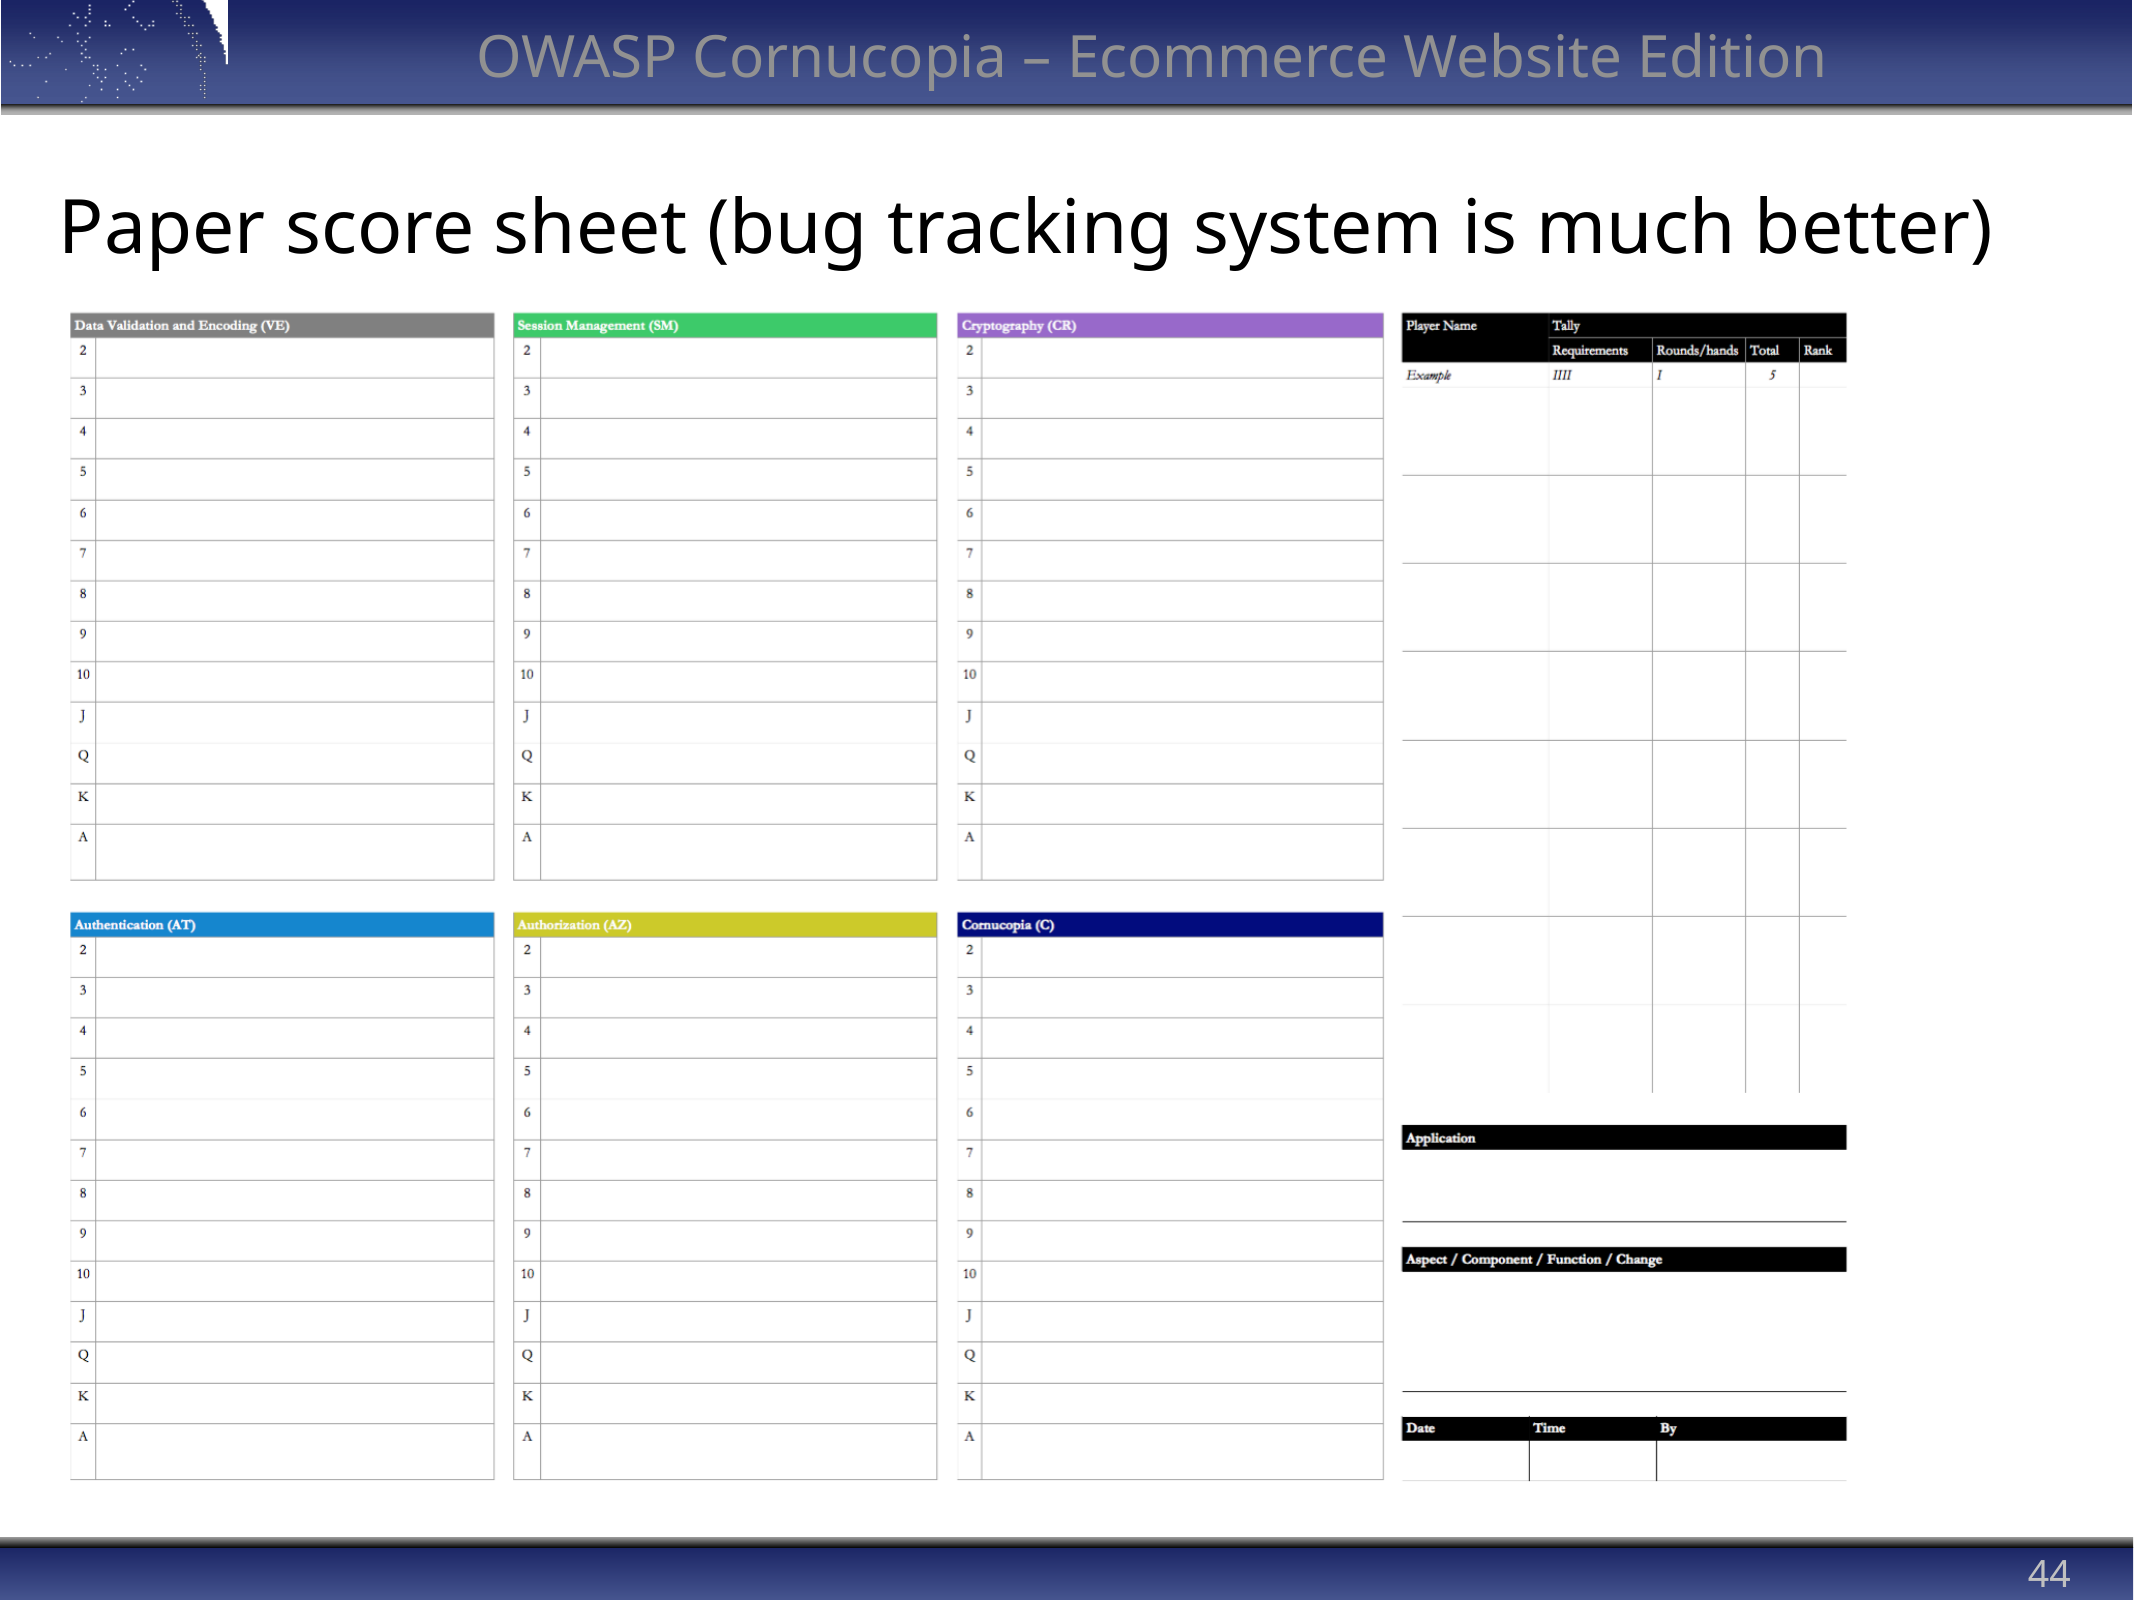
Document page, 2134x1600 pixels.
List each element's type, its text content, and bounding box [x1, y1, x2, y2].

title Paper score sheet (bug tracking system is much better) [58, 124, 2126, 325]
picture [59, 300, 1861, 1506]
